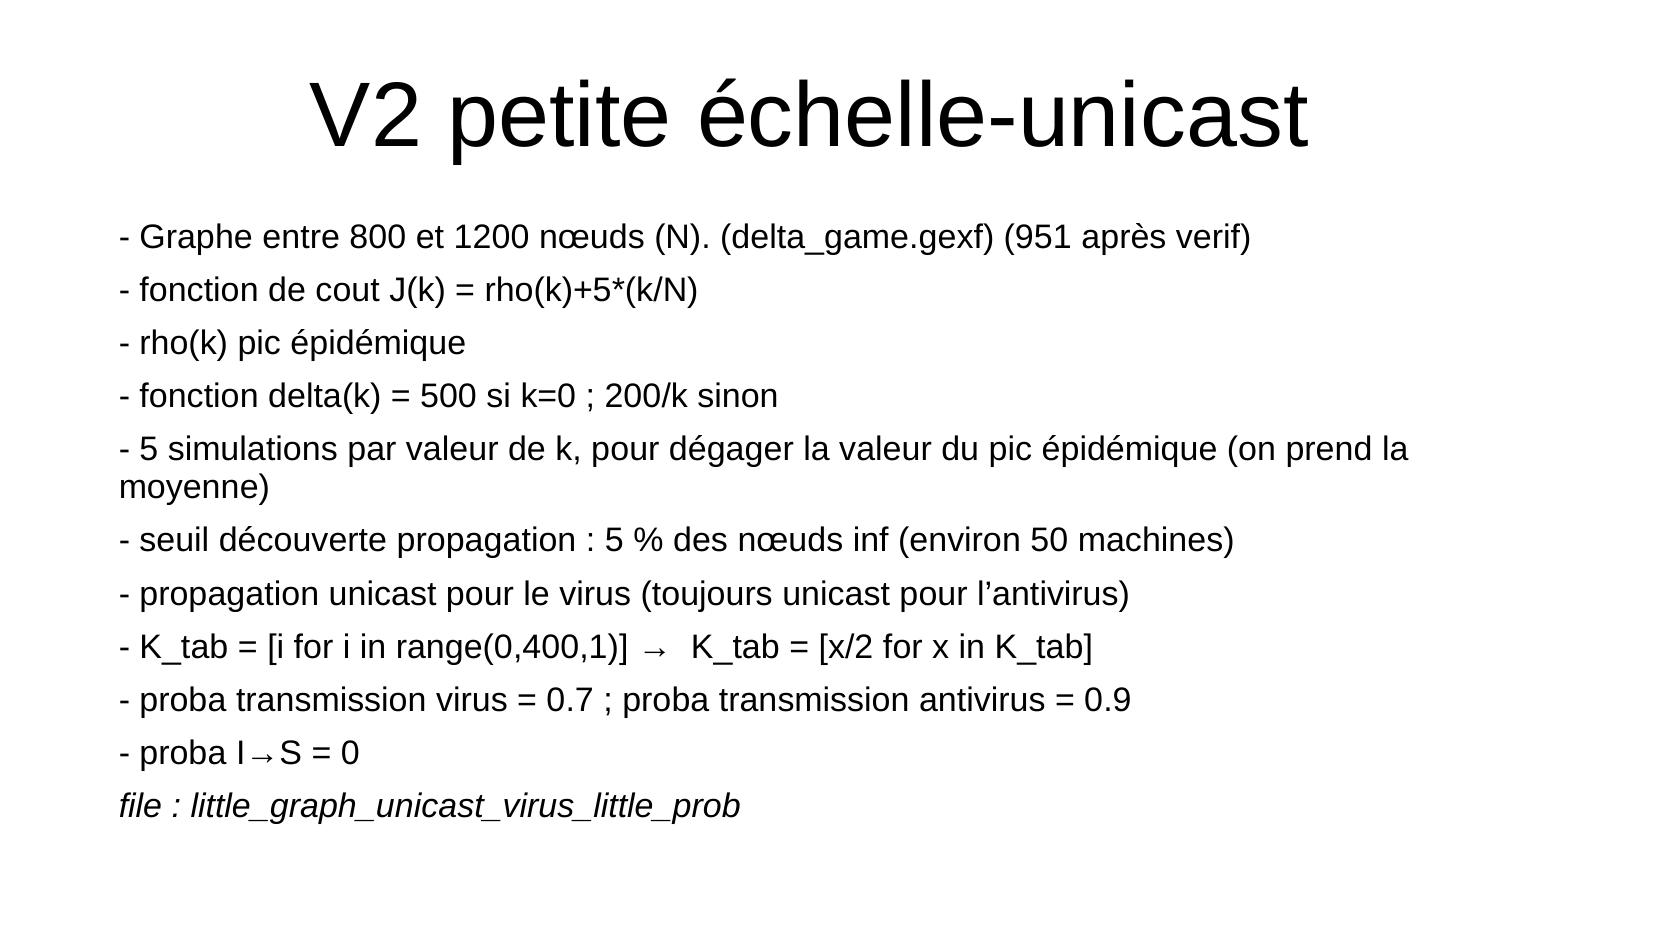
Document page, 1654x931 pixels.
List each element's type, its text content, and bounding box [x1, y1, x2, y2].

title V2 petite échelle-unicast [82, 37, 1571, 193]
list - Graphe entre 800 et 1200 nœuds (N). (delta_game.gexf) (951 après verif) - fonction de cout J(k) = rho(k)+5*(k/N) - rho(k) pic épidémique - fonction delta(k) = 500 si k=0 ; 200/k sinon - 5 simulations par valeur de k, pour dégager la valeur du pic épidémique (on prend la moyenne) - seuil découverte propagation : 5 % des nœuds inf (environ 50 machines) - propagation unicast pour le virus (toujours unicast pour l’antivirus) - K_tab = [i for i in range(0,400,1)] → K_tab = [x/2 for x in K_tab] - proba transmission virus = 0.7 ; proba transmission antivirus = 0.9 - proba I→S = 0 file : little_graph_unicast_virus_little_prob [82, 217, 1571, 827]
